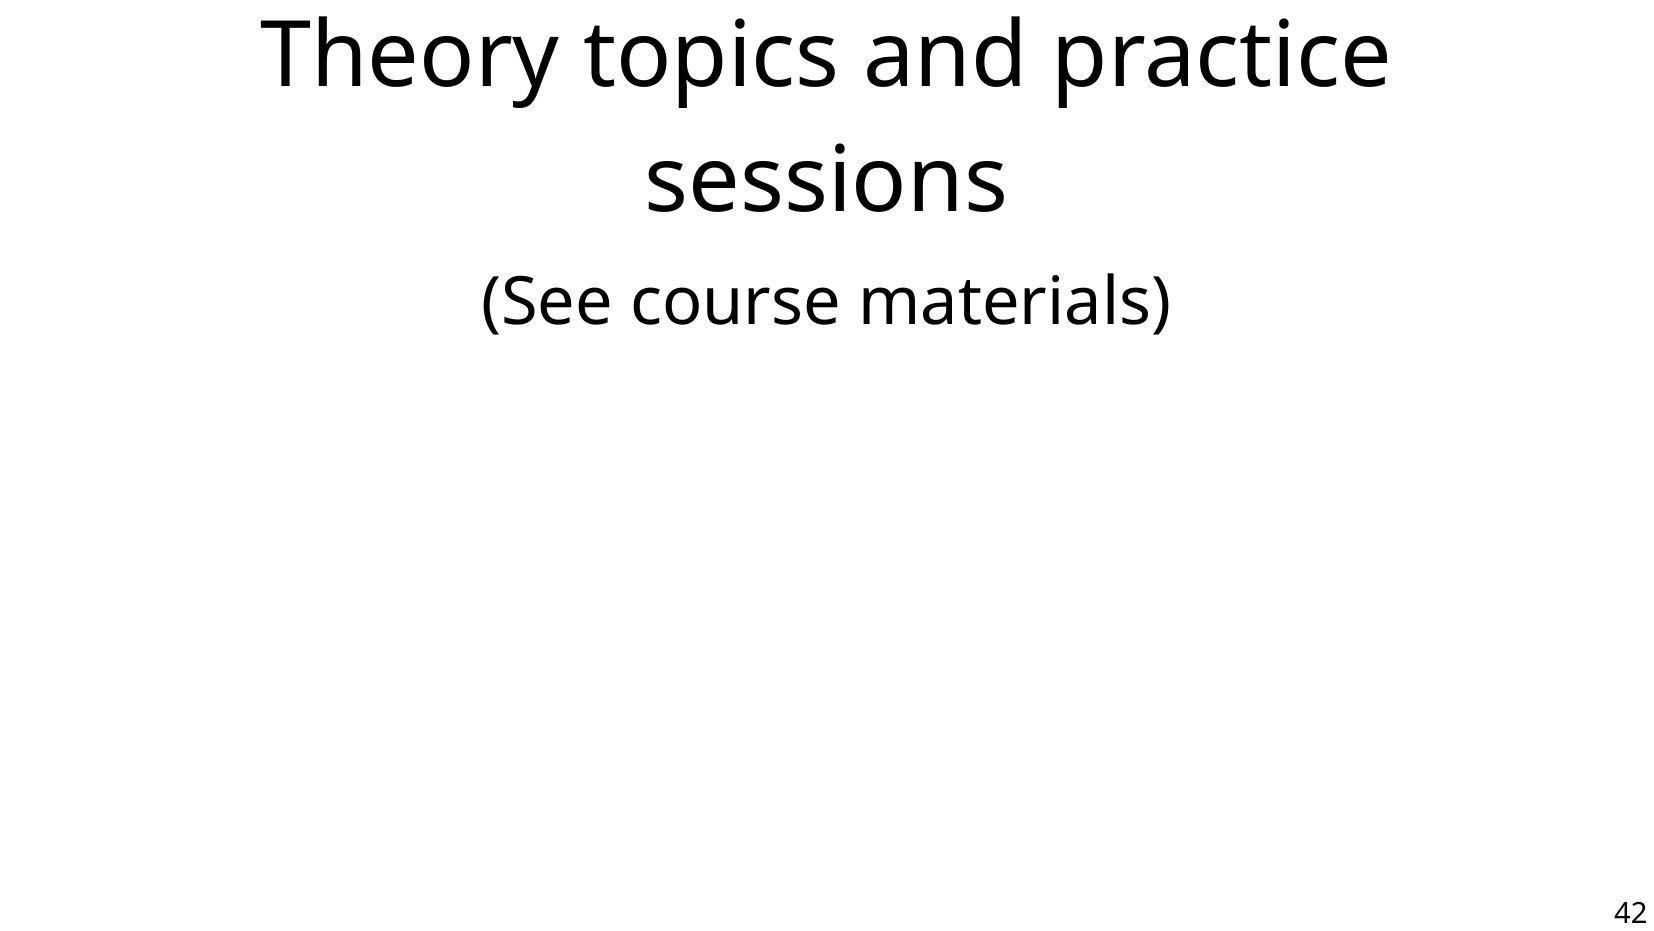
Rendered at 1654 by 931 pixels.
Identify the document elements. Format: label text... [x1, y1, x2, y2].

list (See course materials) [82, 253, 1571, 793]
title Theory topics and practice sessions [82, 1, 1571, 226]
